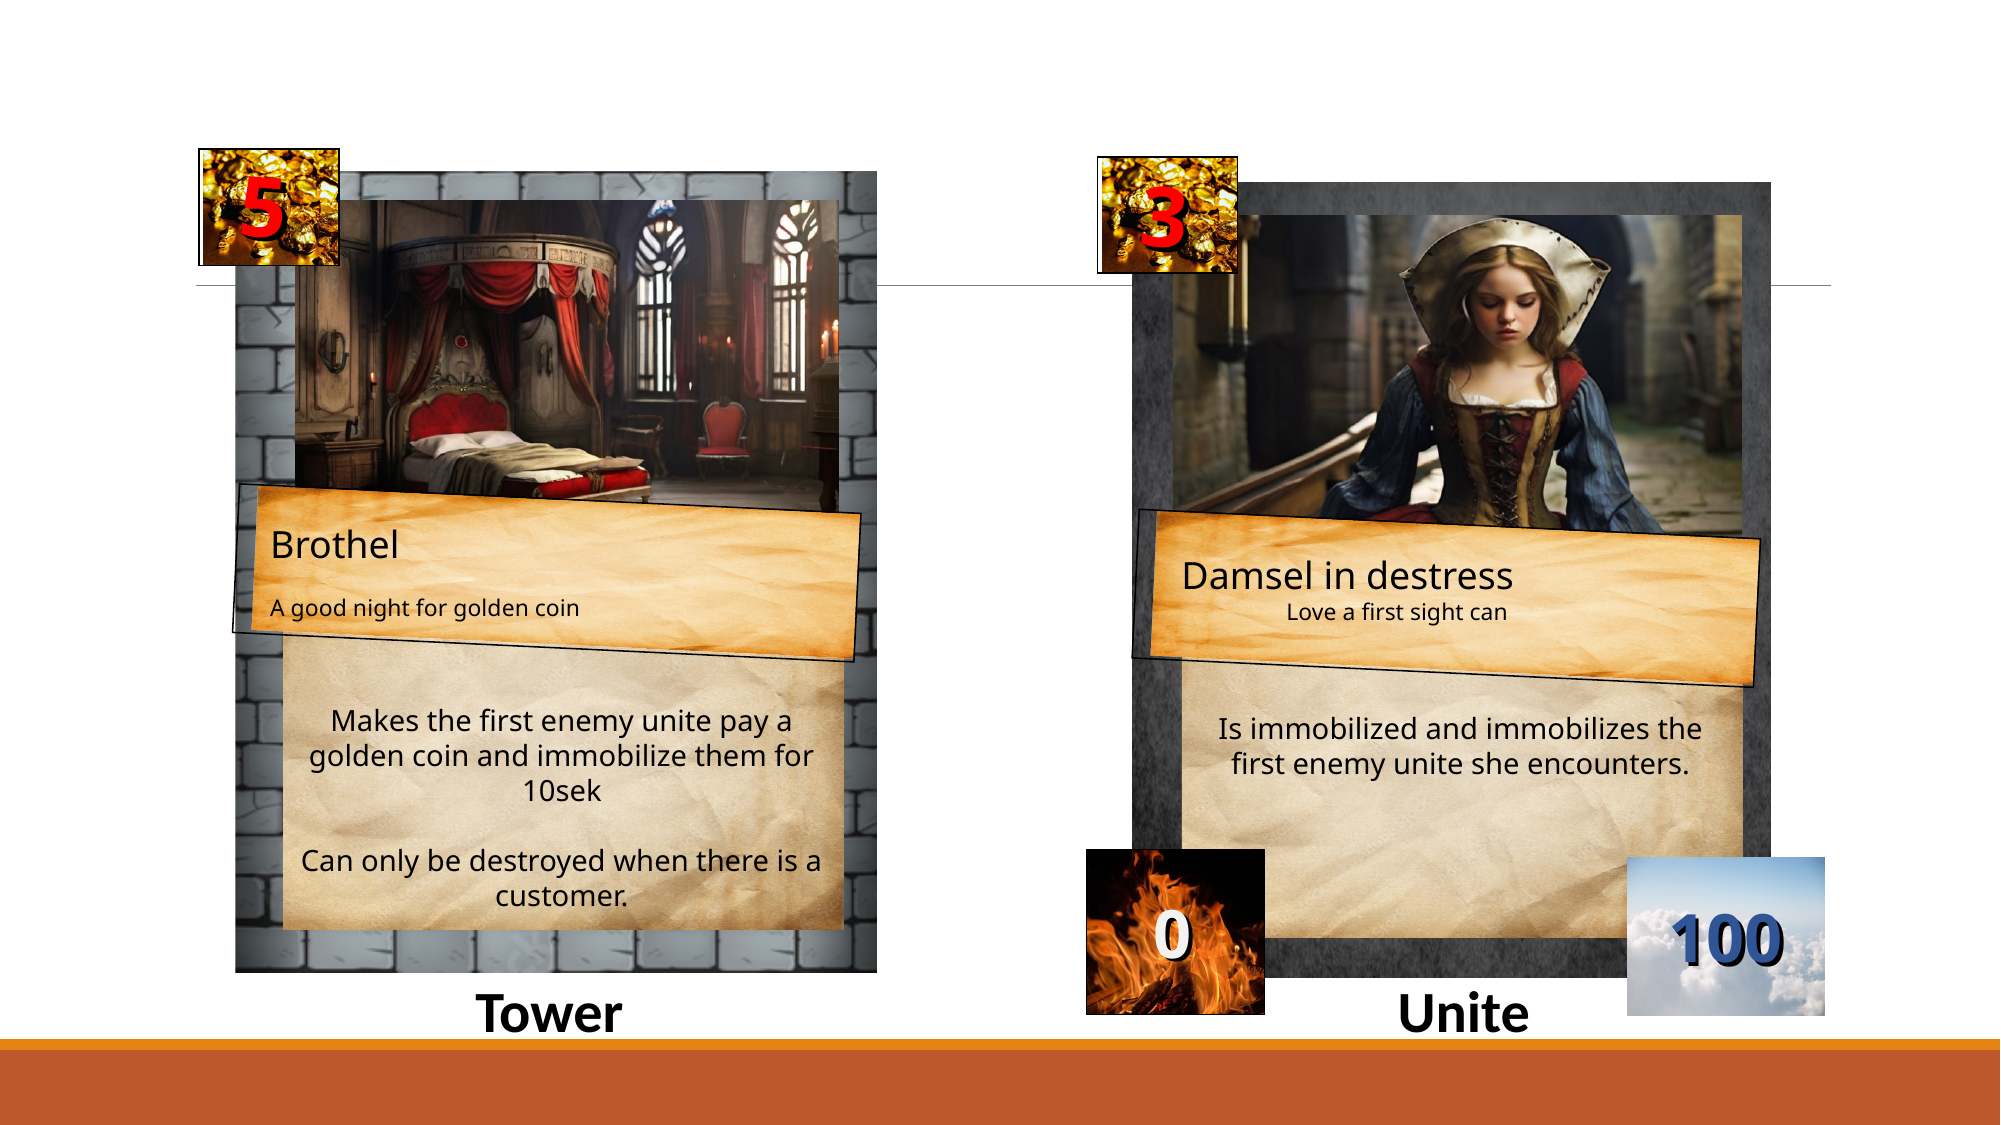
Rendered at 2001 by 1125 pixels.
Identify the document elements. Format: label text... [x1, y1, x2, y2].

text_box 100 [1653, 888, 1808, 985]
text_box Is immobilized and immobilizes the first enemy unite she encounters. [1173, 702, 1749, 789]
picture [1182, 157, 1237, 273]
text_box Makes the first enemy unite pay a golden coin and immobilize them for 10sek Can only be destroyed when there is a customer. [274, 694, 850, 887]
picture [233, 484, 861, 662]
picture [1087, 850, 1264, 1014]
text_box Damsel in destress Love a first sight can [1166, 544, 1742, 634]
picture [1098, 157, 1149, 273]
picture [1132, 182, 1825, 1016]
text_box 5 [220, 143, 311, 266]
text_box Tower [460, 966, 797, 1053]
text_box Brothel A good night for golden coin [254, 513, 830, 630]
text_box 3 [1121, 154, 1212, 277]
picture [302, 149, 339, 265]
picture [235, 171, 877, 974]
picture [1132, 510, 1760, 687]
picture [199, 149, 280, 265]
text_box Unite [1382, 966, 1719, 1053]
text_box 0 [1109, 884, 1238, 980]
